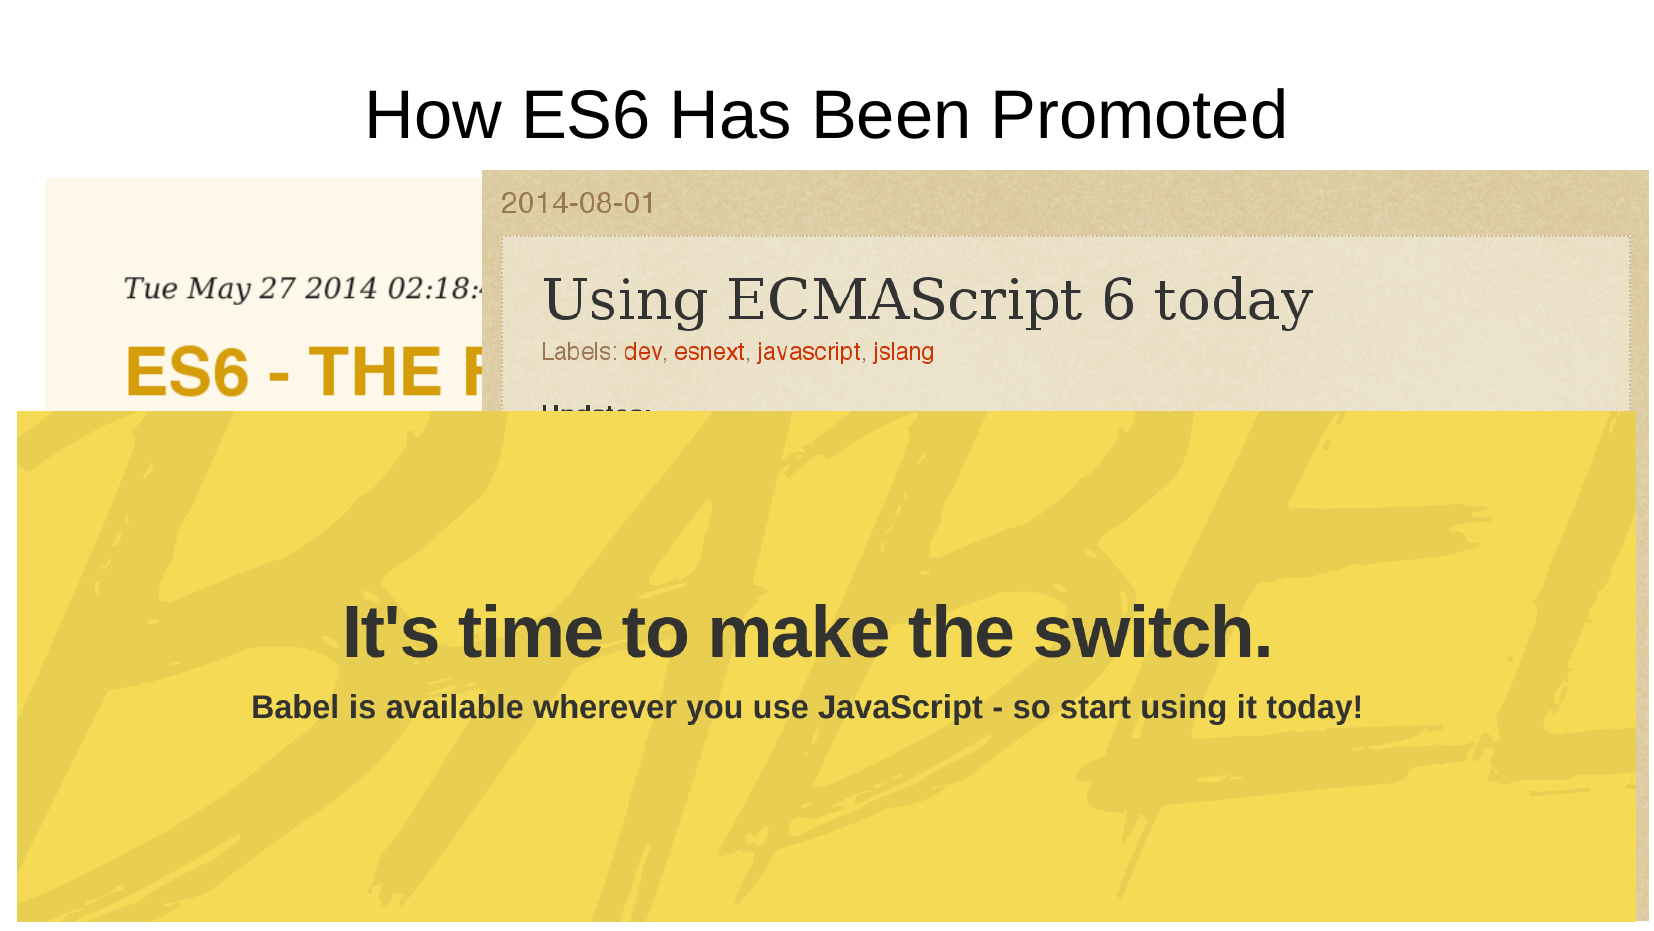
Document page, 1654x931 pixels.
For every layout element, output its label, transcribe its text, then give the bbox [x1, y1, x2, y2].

title How ES6 Has Been Promoted [82, 37, 1571, 178]
picture [17, 170, 1649, 922]
